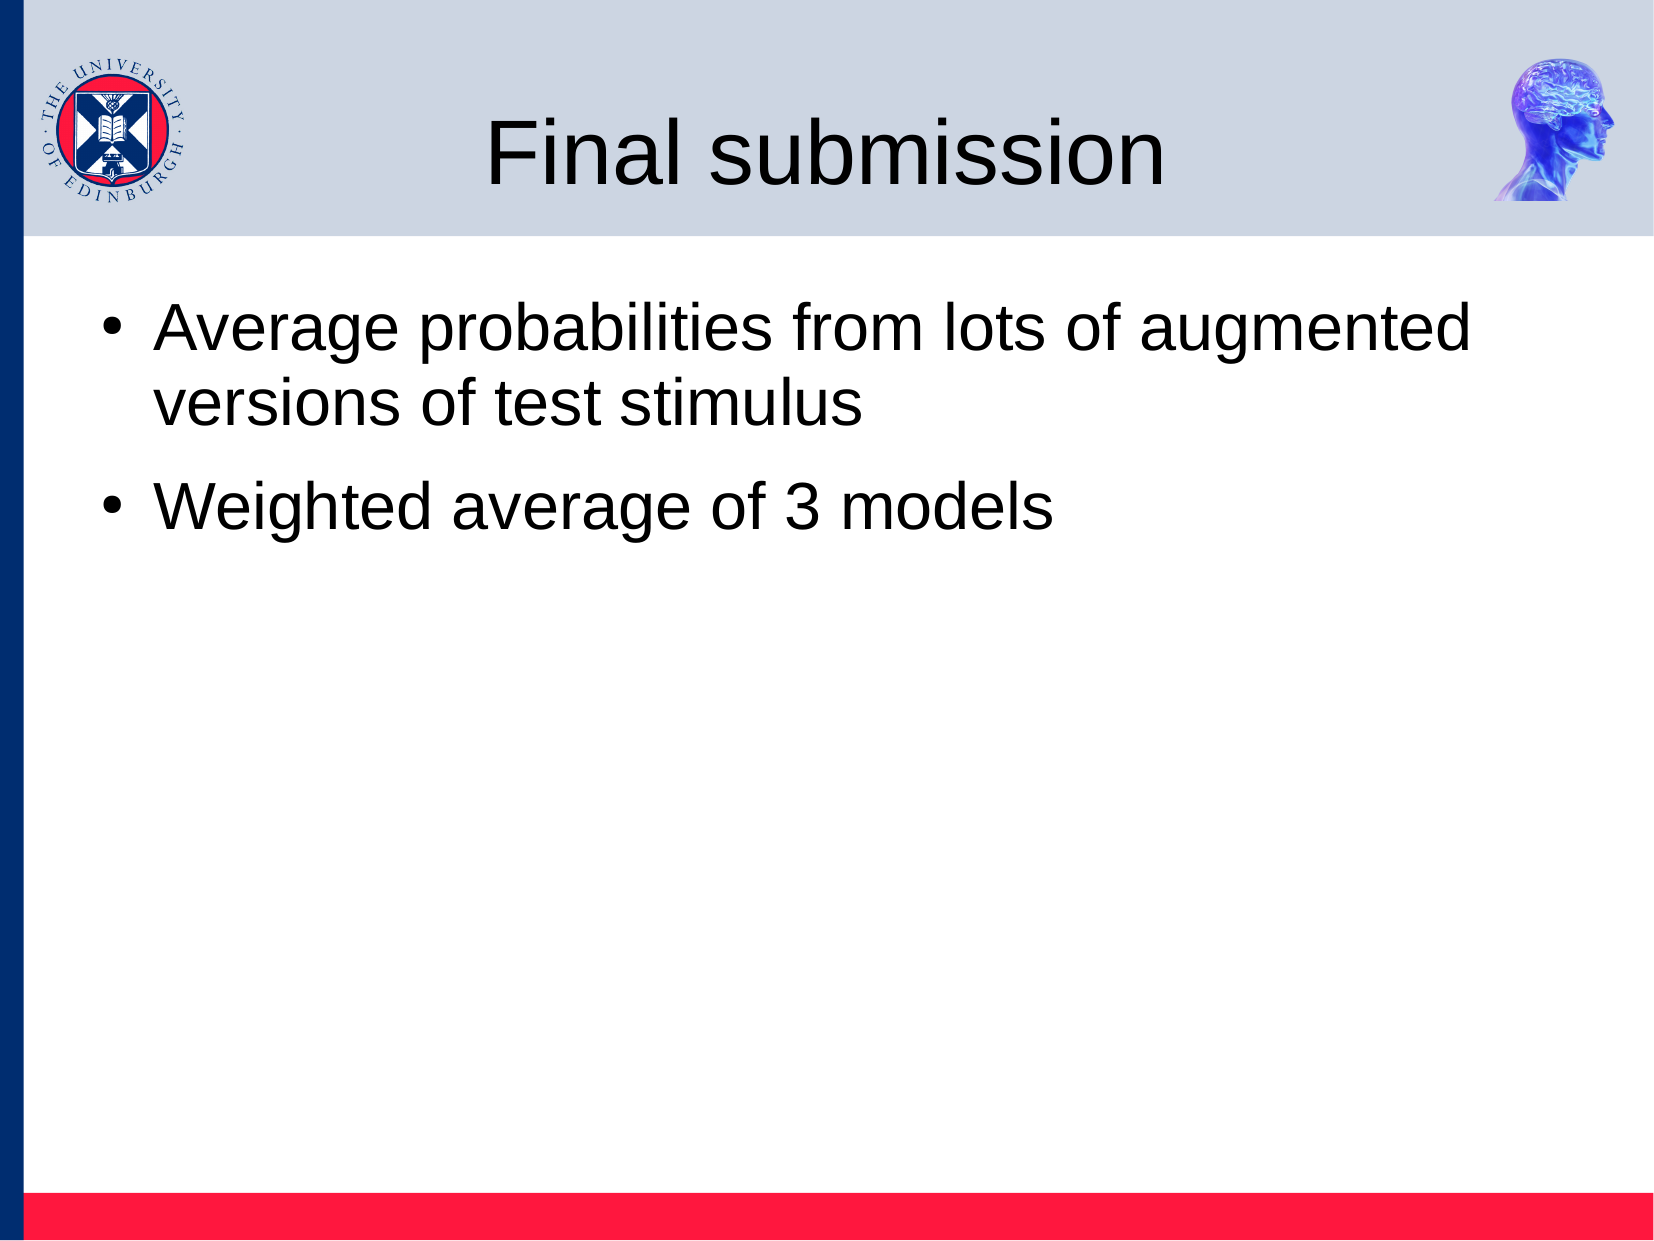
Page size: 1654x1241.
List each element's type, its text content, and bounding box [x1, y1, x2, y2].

title Final submission [82, 49, 1571, 257]
list Average probabilities from lots of augmented versions of test stimulus Weighted average of 3 models [82, 290, 1571, 1010]
picture [1571, 58, 1615, 201]
picture [38, 56, 82, 205]
